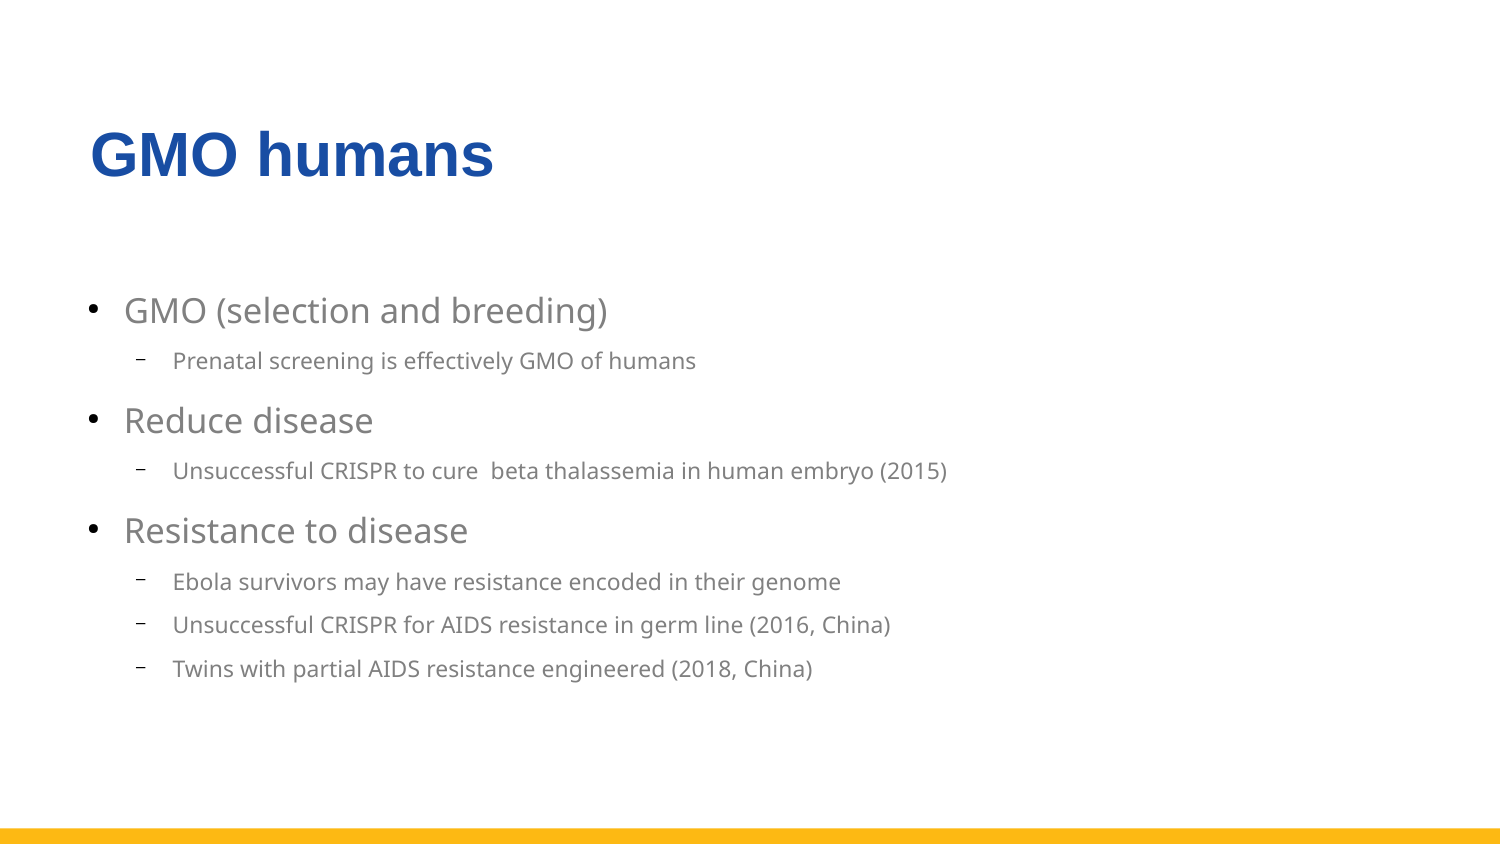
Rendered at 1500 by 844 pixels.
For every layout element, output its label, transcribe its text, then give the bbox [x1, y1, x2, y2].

title GMO humans [75, 0, 1425, 197]
list GMO (selection and breeding) Prenatal screening is effectively GMO of humans Reduce disease Unsuccessful CRISPR to cure beta thalassemia in human embryo (2015) Resistance to disease Ebola survivors may have resistance encoded in their genome Unsuccessful CRISPR for AIDS resistance in germ line (2016, China) Twins with partial AIDS resistance engineered (2018, China) [75, 197, 1425, 687]
